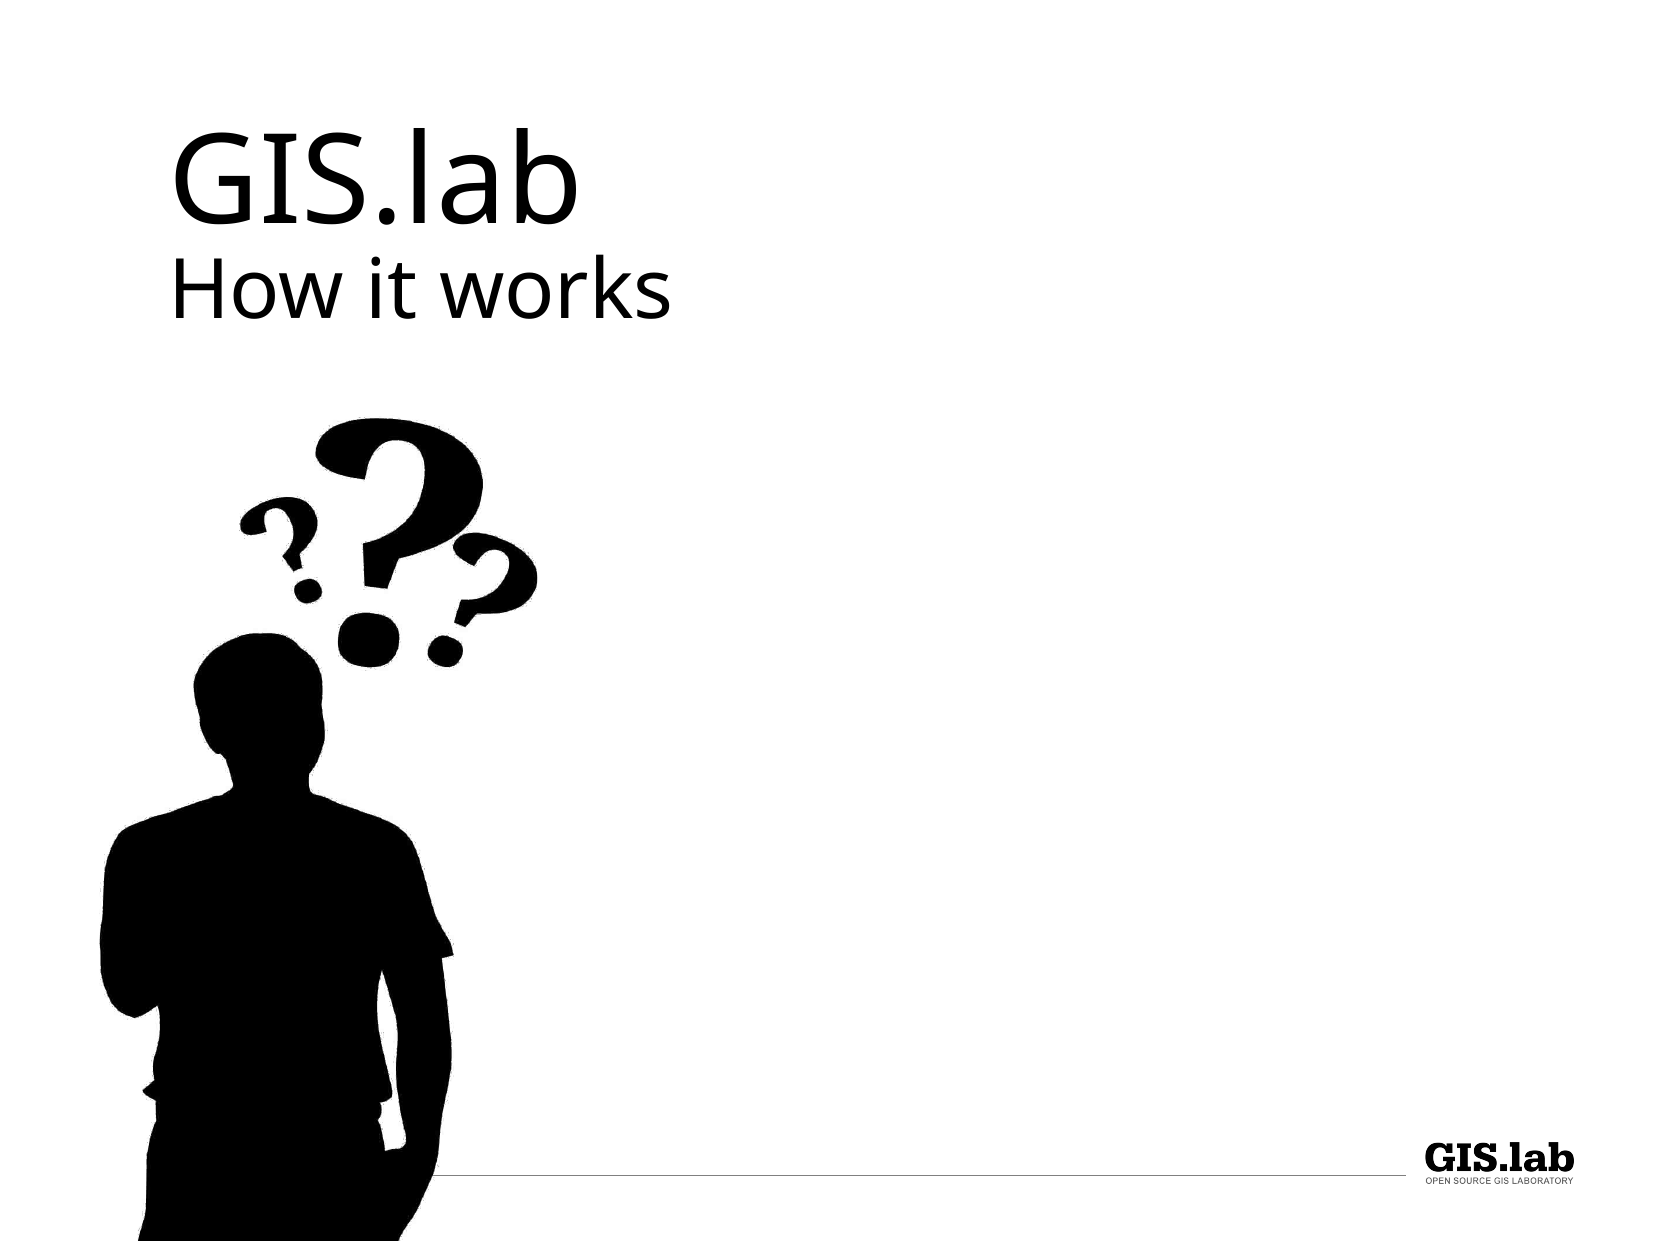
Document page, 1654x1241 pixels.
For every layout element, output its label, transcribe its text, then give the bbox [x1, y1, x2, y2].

text_box How it works [153, 222, 784, 355]
picture [70, 413, 556, 1241]
text_box GIS.lab [153, 82, 679, 274]
picture [1423, 1139, 1576, 1188]
